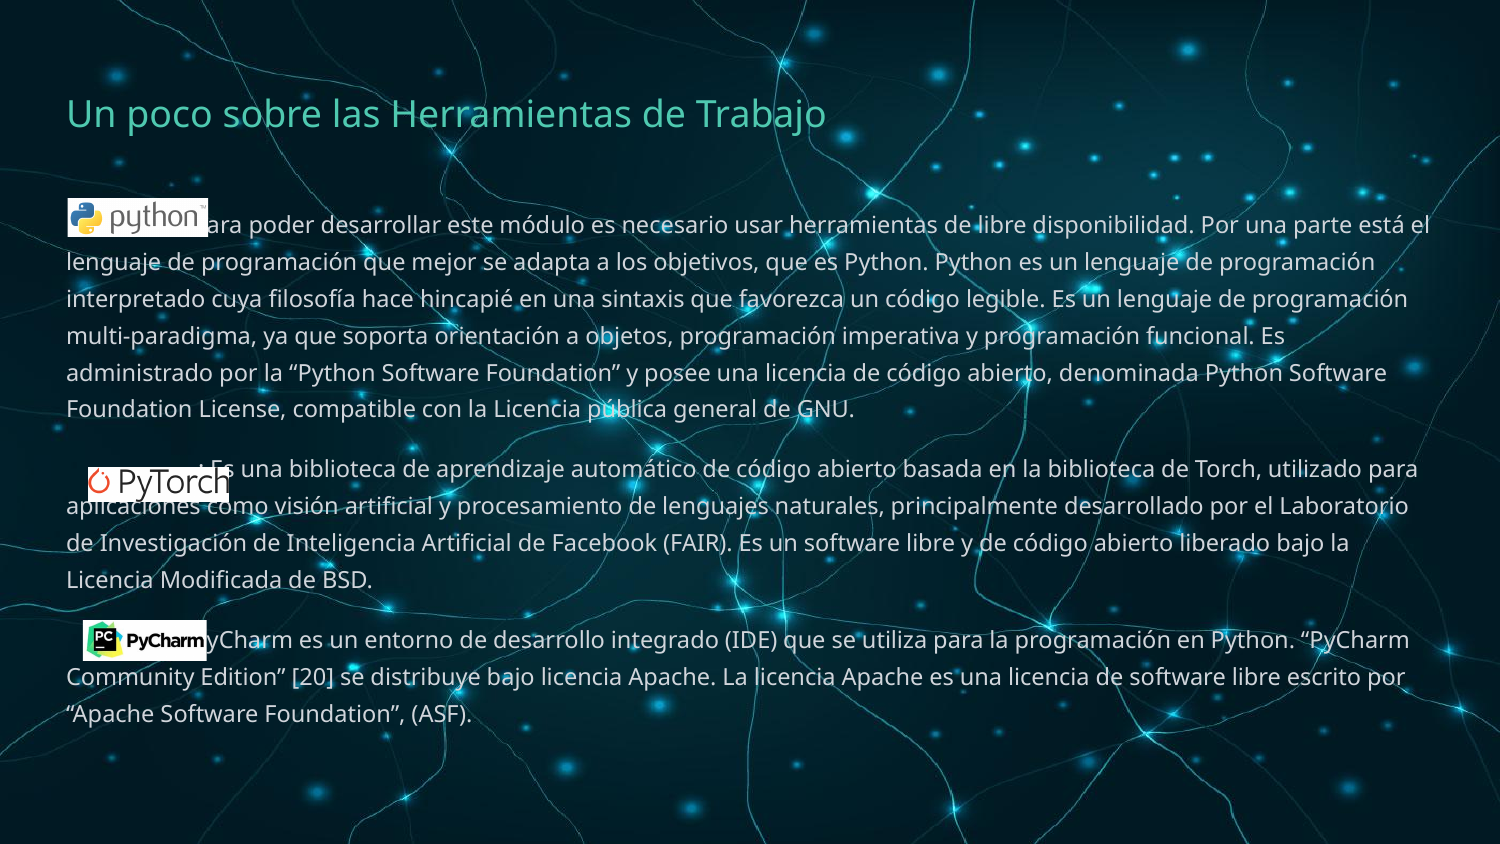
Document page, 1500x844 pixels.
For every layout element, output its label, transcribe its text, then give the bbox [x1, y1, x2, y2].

list : Para poder desarrollar este módulo es necesario usar herramientas de libre disponibilidad. Por una parte está el lenguaje de programación que mejor se adapta a los objetivos, que es Python. Python es un lenguaje de programación interpretado cuya filosofía hace hincapié en una sintaxis que favorezca un código legible. Es un lenguaje de programación multi-paradigma, ya que soporta orientación a objetos, programación imperativa y programación funcional. Es administrado por la “Python Software Foundation” y posee una licencia de código abierto, denominada Python Software Foundation License, compatible con la Licencia pública general de GNU. : Es una biblioteca de aprendizaje automático​ de código abierto basada en la biblioteca de Torch, utilizado para aplicaciones como visión artificial y procesamiento de lenguajes naturales, principalmente desarrollado por el Laboratorio de Investigación de Inteligencia Artificial de Facebook (FAIR). Es un software libre y de código abierto liberado bajo la Licencia Modificada de BSD. : PyCharm es un entorno de desarrollo integrado (IDE) que se utiliza para la programación en Python. “PyCharm Community Edition” [20] se distribuye bajo licencia Apache. La licencia Apache es una licencia de software libre escrito por “Apache Software Foundation”, (ASF). [51, 189, 1449, 750]
title Un poco sobre las Herramientas de Trabajo [51, 72, 1449, 167]
picture [0, 0, 1500, 844]
